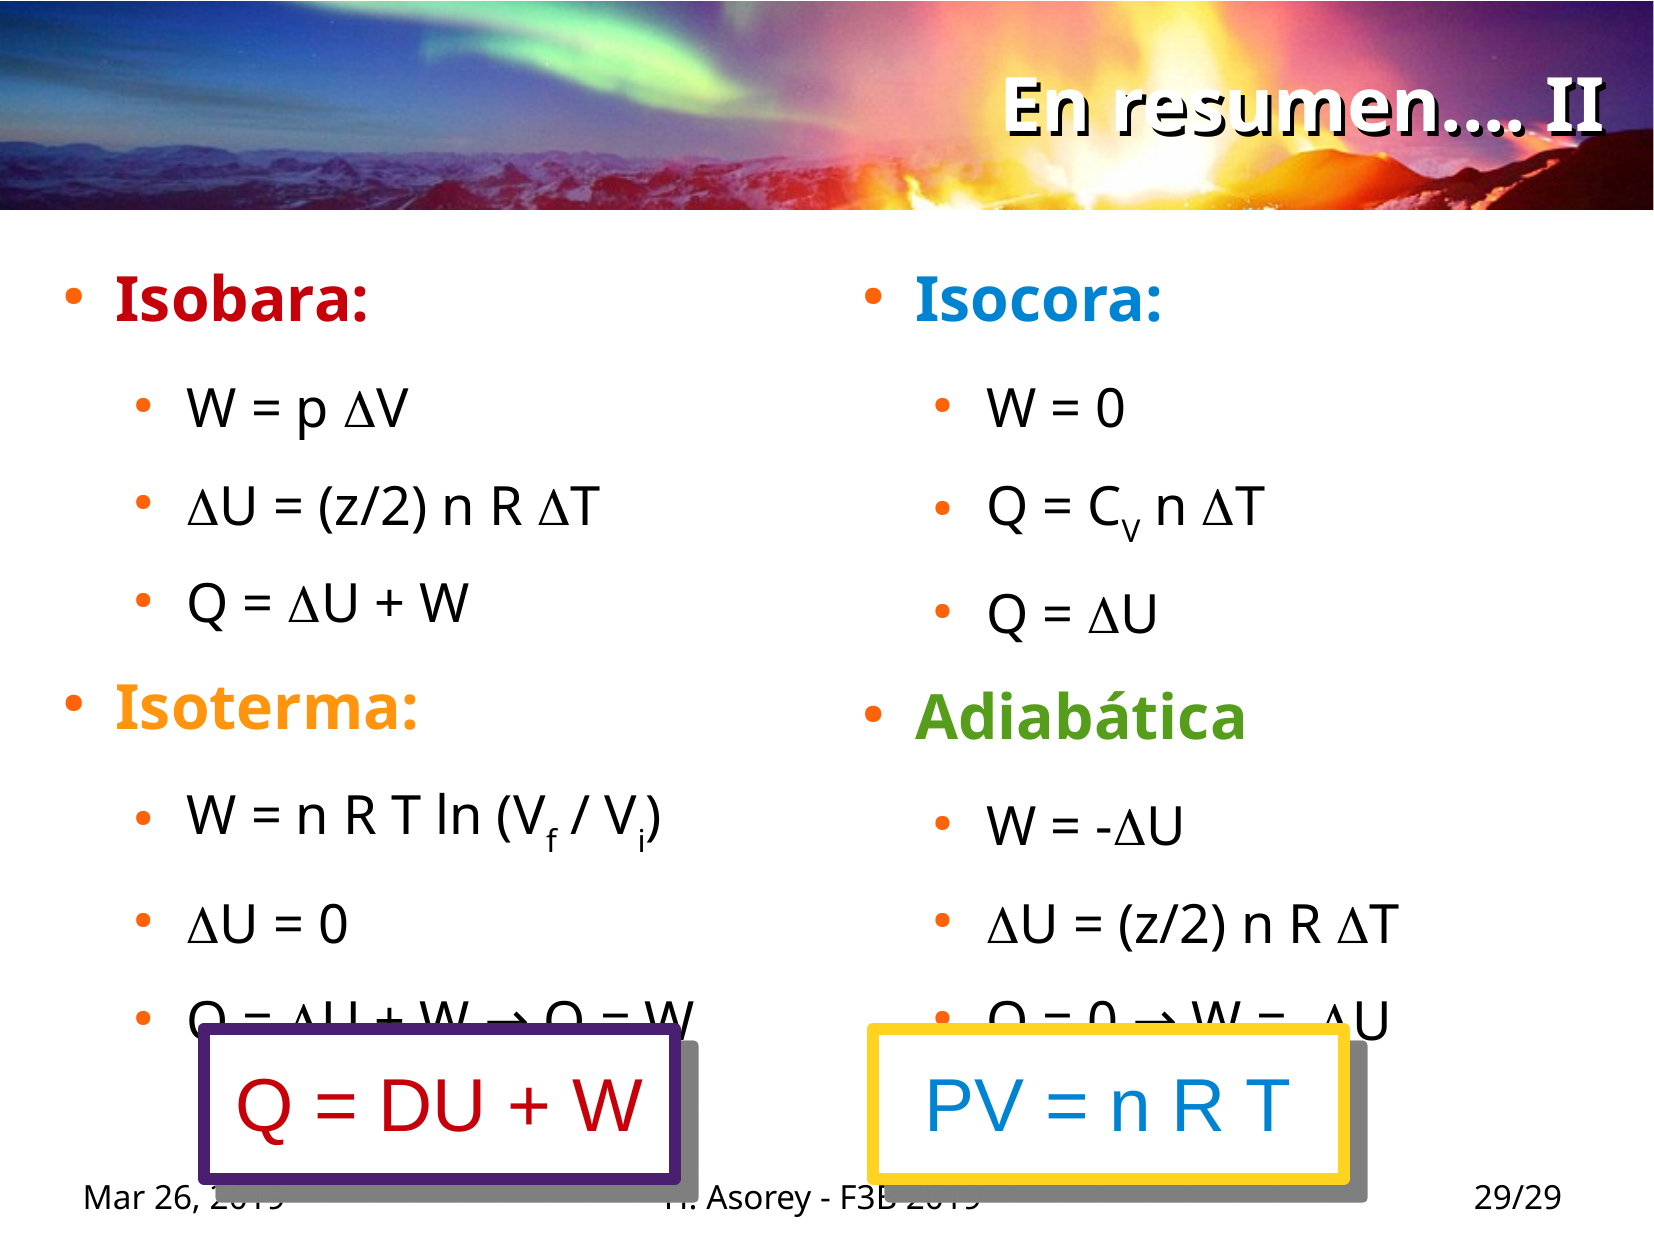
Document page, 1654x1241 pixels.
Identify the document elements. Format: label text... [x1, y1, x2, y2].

text_box Q = DU + W [203, 1028, 675, 1179]
list Isocora: W = 0 Q = CV n DT Q = DU Adiabática W = -DU DU = (z/2) n R DT Q = 0 → W = -DU [844, 255, 1606, 1156]
title En resumen.... II [45, 15, 1606, 191]
text_box PV = n R T [872, 1028, 1344, 1179]
picture [0, 1, 1654, 210]
list Isobara: W = p DV DU = (z/2) n R DT Q = DU + W Isoterma: W = n R T ln (Vf / Vi) DU = 0 Q = DU + W → Q = W [45, 255, 807, 1156]
